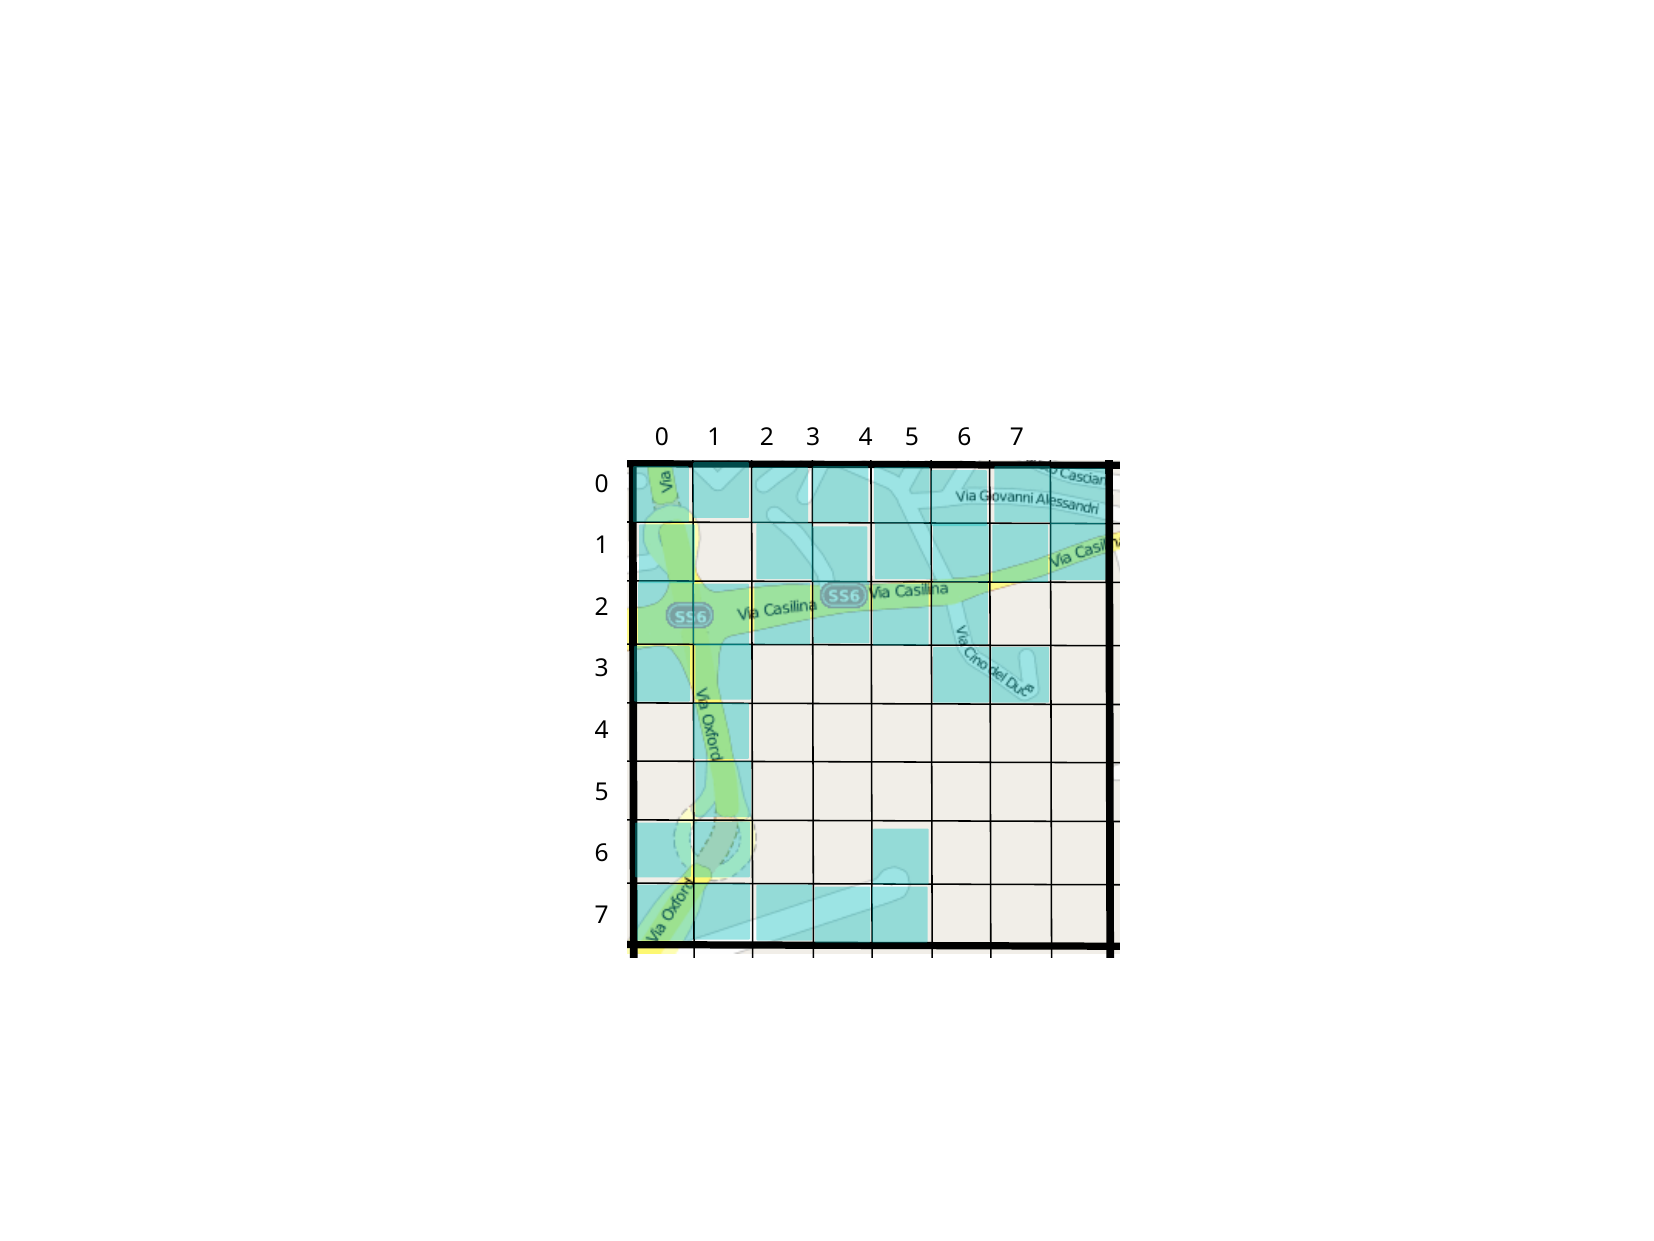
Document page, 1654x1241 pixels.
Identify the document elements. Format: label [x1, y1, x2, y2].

picture [82, 341, 1571, 958]
